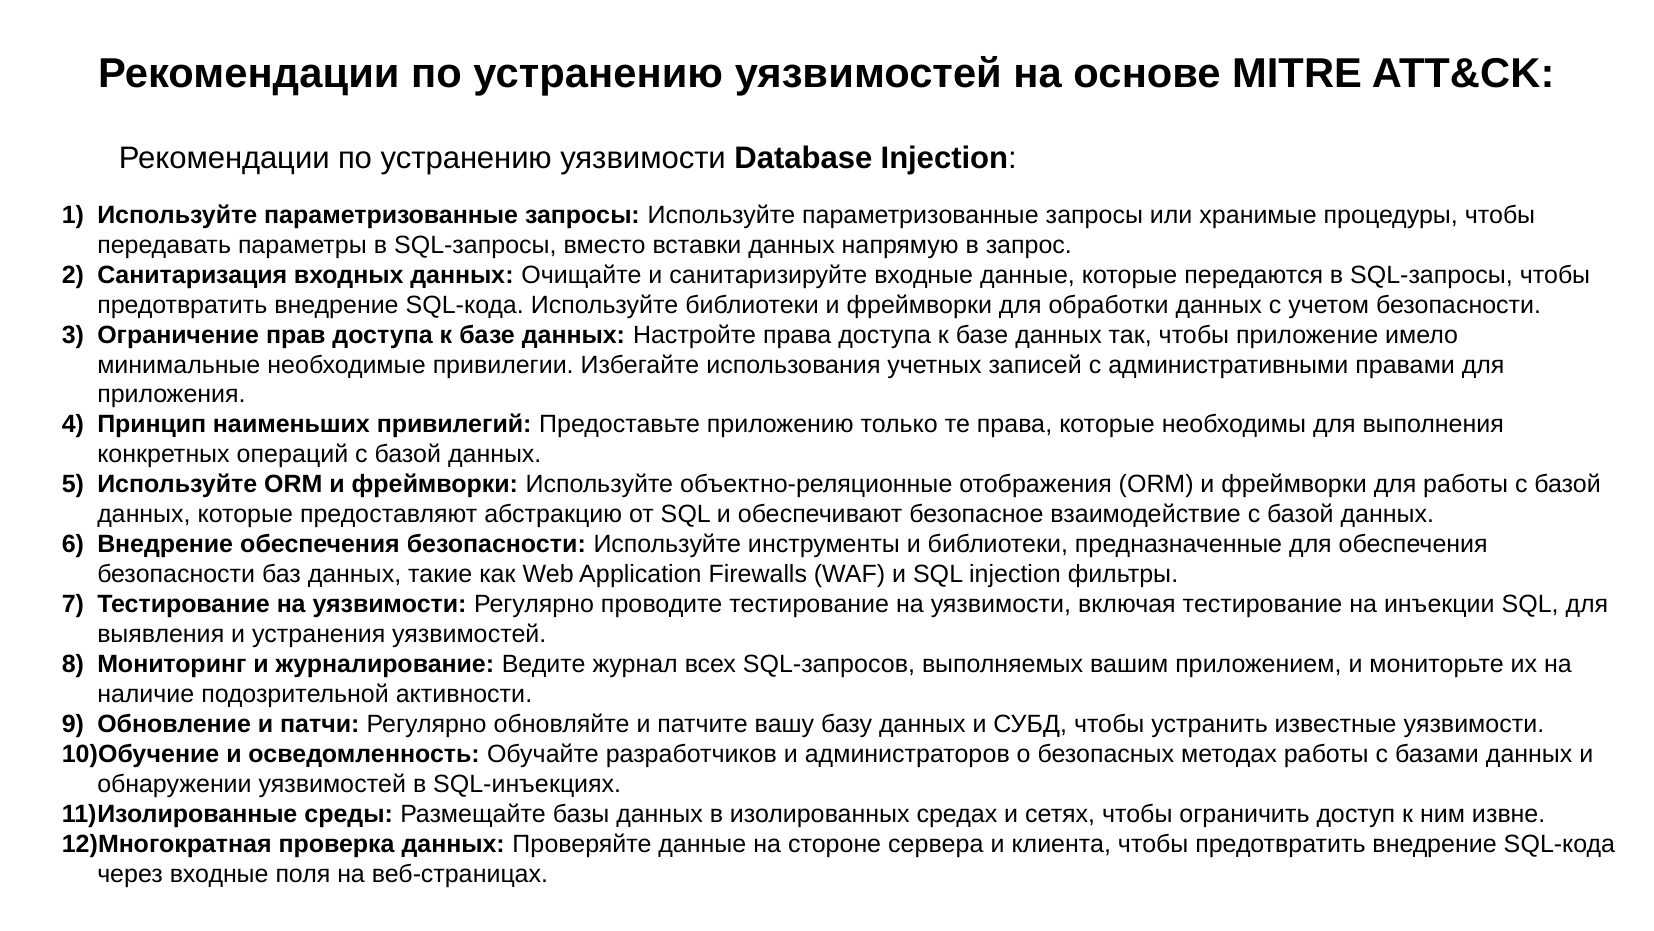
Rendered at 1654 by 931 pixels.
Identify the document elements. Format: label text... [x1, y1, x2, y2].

text_box Рекомендации по устранению уязвимости Database Injection: [104, 130, 1582, 190]
text_box Используйте параметризованные запросы: Используйте параметризованные запросы или хранимые процедуры, чтобы передавать параметры в SQL-запросы, вместо вставки данных напрямую в запрос. Санитаризация входных данных: Очищайте и санитаризируйте входные данные, которые передаются в SQL-запросы, чтобы предотвратить внедрение SQL-кода. Используйте библиотеки и фреймворки для обработки данных с учетом безопасности. Ограничение прав доступа к базе данных: Настройте права доступа к базе данных так, чтобы приложение имело минимальные необходимые привилегии. Избегайте использования учетных записей с административными правами для приложения. Принцип наименьших привилегий: Предоставьте приложению только те права, которые необходимы для выполнения конкретных операций с базой данных. Используйте ORM и фреймворки: Используйте объектно-реляционные отображения (ORM) и фреймворки для работы с базой данных, которые предоставляют абстракцию от SQL и обеспечивают безопасное взаимодействие с базой данных. Внедрение обеспечения безопасности: Используйте инструменты и библиотеки, предназначенные для обеспечения безопасности баз данных, такие как Web Application Firewalls (WAF) и SQL injection фильтры. Тестирование на уязвимости: Регулярно проводите тестирование на уязвимости, включая тестирование на инъекции SQL, для выявления и устранения уязвимостей. Мониторинг и журналирование: Ведите журнал всех SQL-запросов, выполняемых вашим приложением, и мониторьте их на наличие подозрительной активности. Обновление и патчи: Регулярно обновляйте и патчите вашу базу данных и СУБД, чтобы устранить известные уязвимости. Обучение и осведомленность: Обучайте разработчиков и администраторов о безопасных методах работы с базами данных и обнаружении уязвимостей в SQL-инъекциях. Изолированные среды: Размещайте базы данных в изолированных средах и сетях, чтобы ограничить доступ к ним извне. Многократная проверка данных: Проверяйте данные на стороне сервера и клиента, чтобы предотвратить внедрение SQL-кода через входные поля на веб-страницах. [29, 190, 1638, 926]
text_box Рекомендации по устранению уязвимостей на основе MITRE ATT&CK: [83, 38, 1591, 153]
